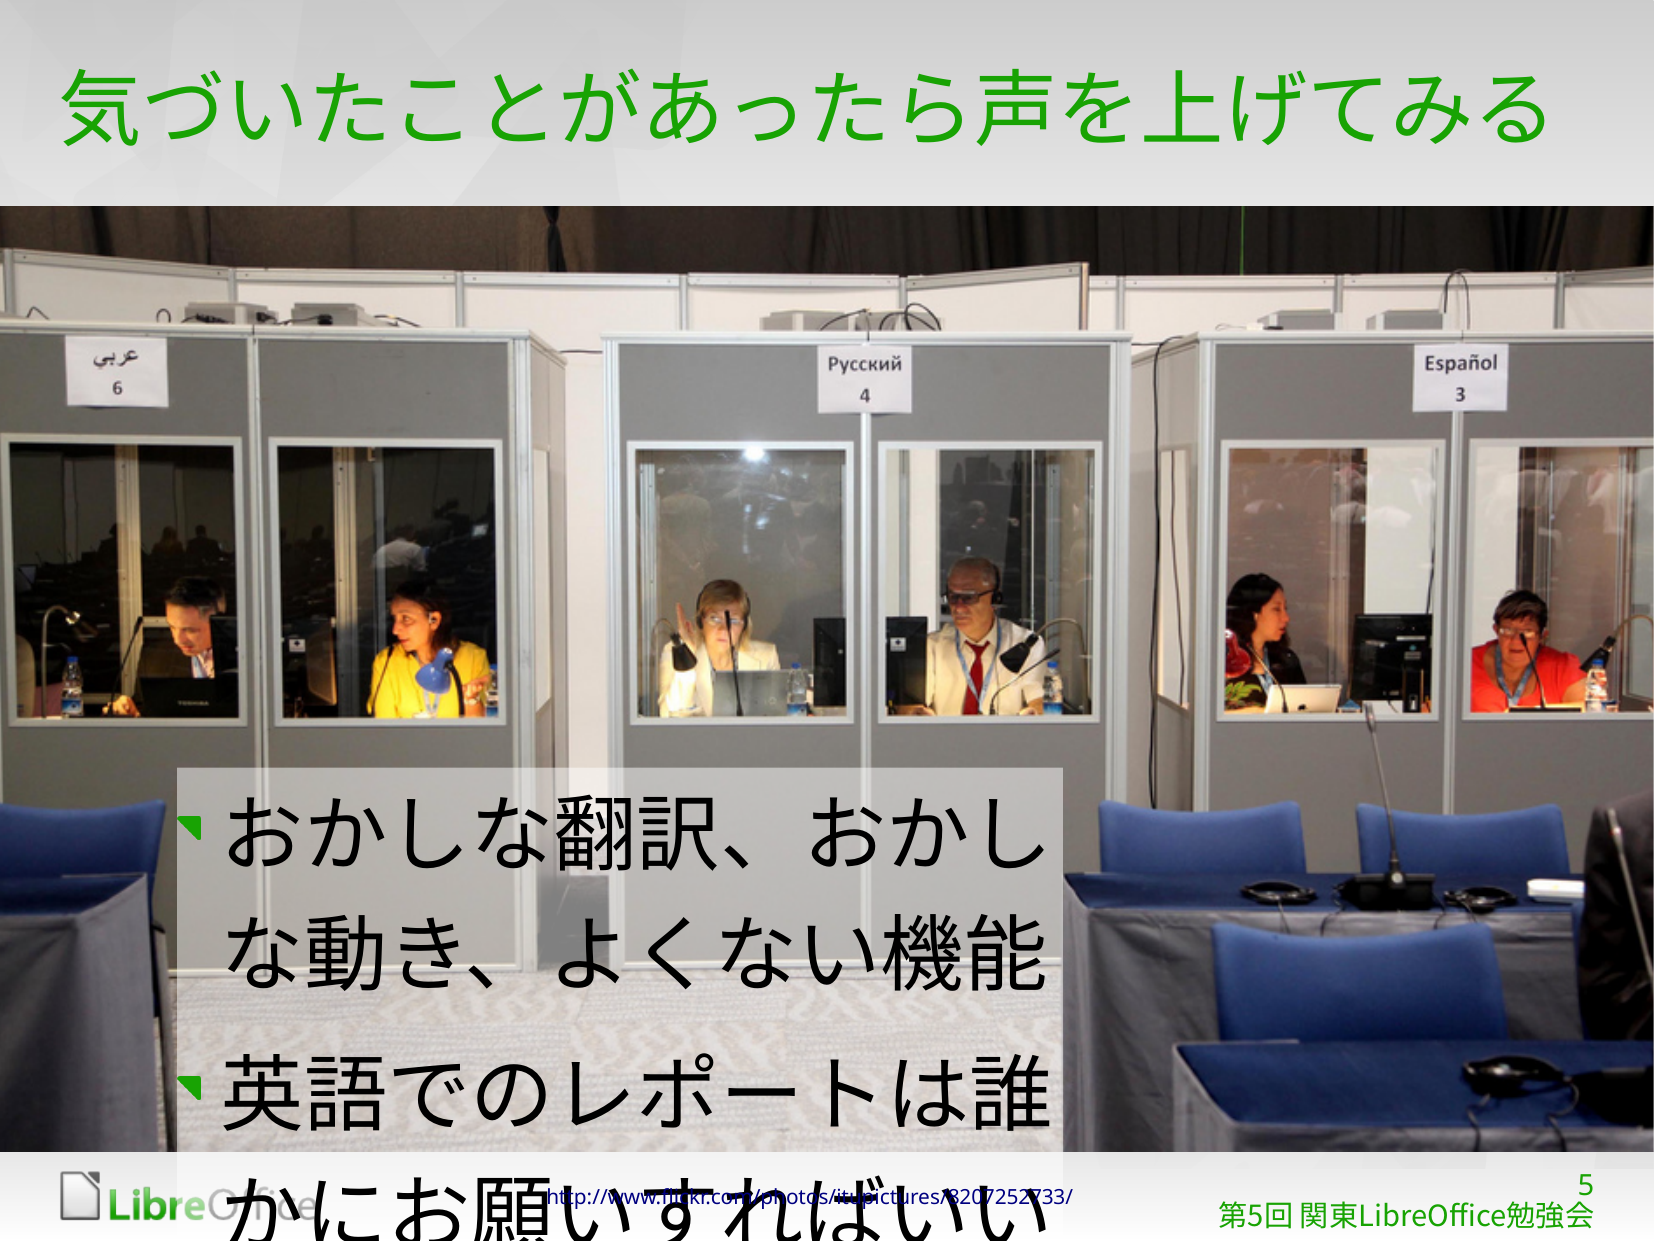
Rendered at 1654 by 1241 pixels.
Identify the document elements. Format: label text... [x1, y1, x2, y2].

text_box http://www.flickr.com/photos/itupictures/8207252733/ [531, 1174, 1121, 1213]
title 気づいたことがあったら声を上げてみる [59, 29, 1595, 178]
picture [0, 0, 1654, 1240]
list おかしな翻訳、おかしな動き、よくない機能 英語でのレポートは誰かにお願いすればいい [177, 767, 1063, 1160]
